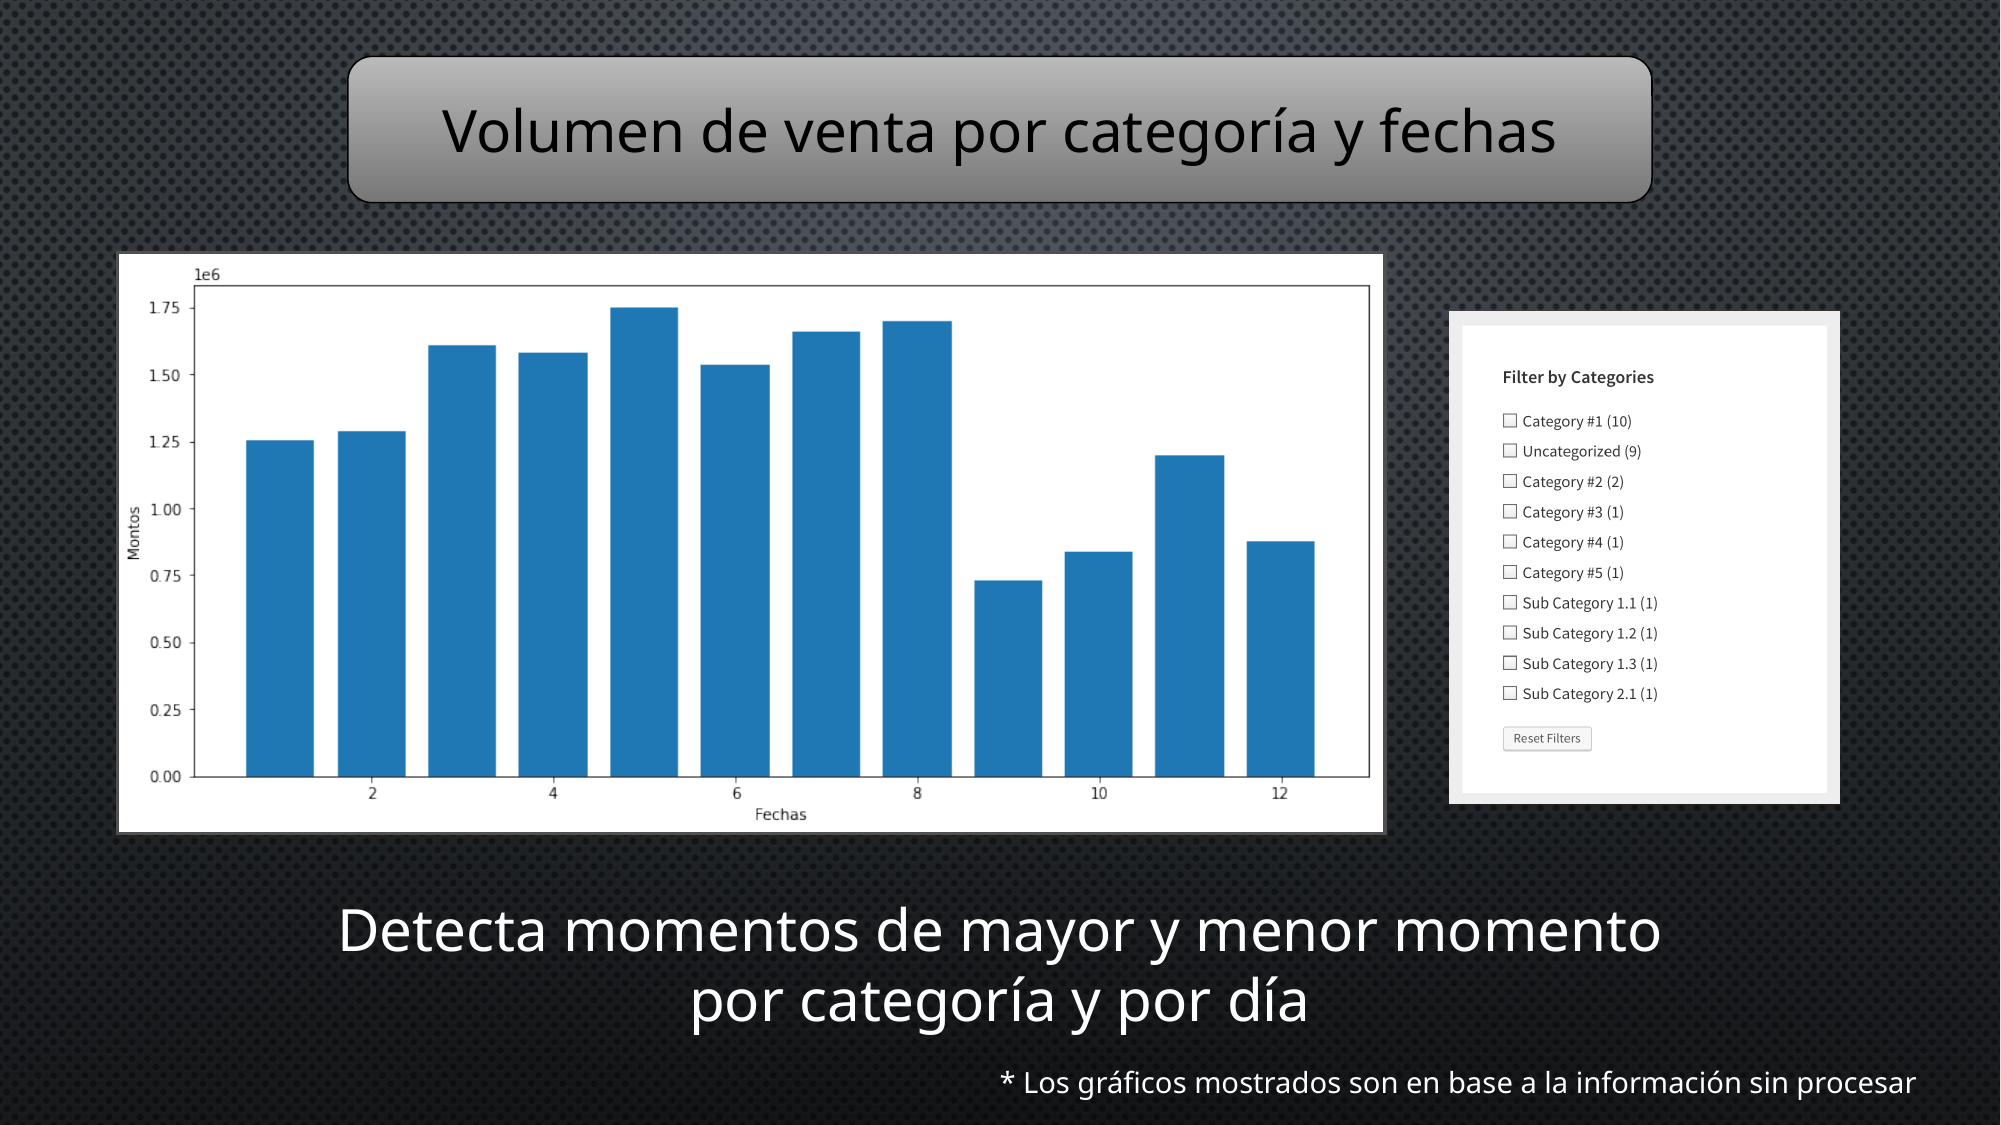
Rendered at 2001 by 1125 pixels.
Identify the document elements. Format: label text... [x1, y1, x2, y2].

text_box Volumen de venta por categoría y fechas [347, 56, 1653, 203]
text_box [118, 253, 1385, 833]
text_box * Los gráficos mostrados son en base a la información sin procesar [935, 1057, 1981, 1108]
picture [117, 258, 1378, 834]
text_box Detecta momentos de mayor y menor momento por categoría y por día [278, 885, 1722, 1042]
picture [1449, 311, 1840, 804]
